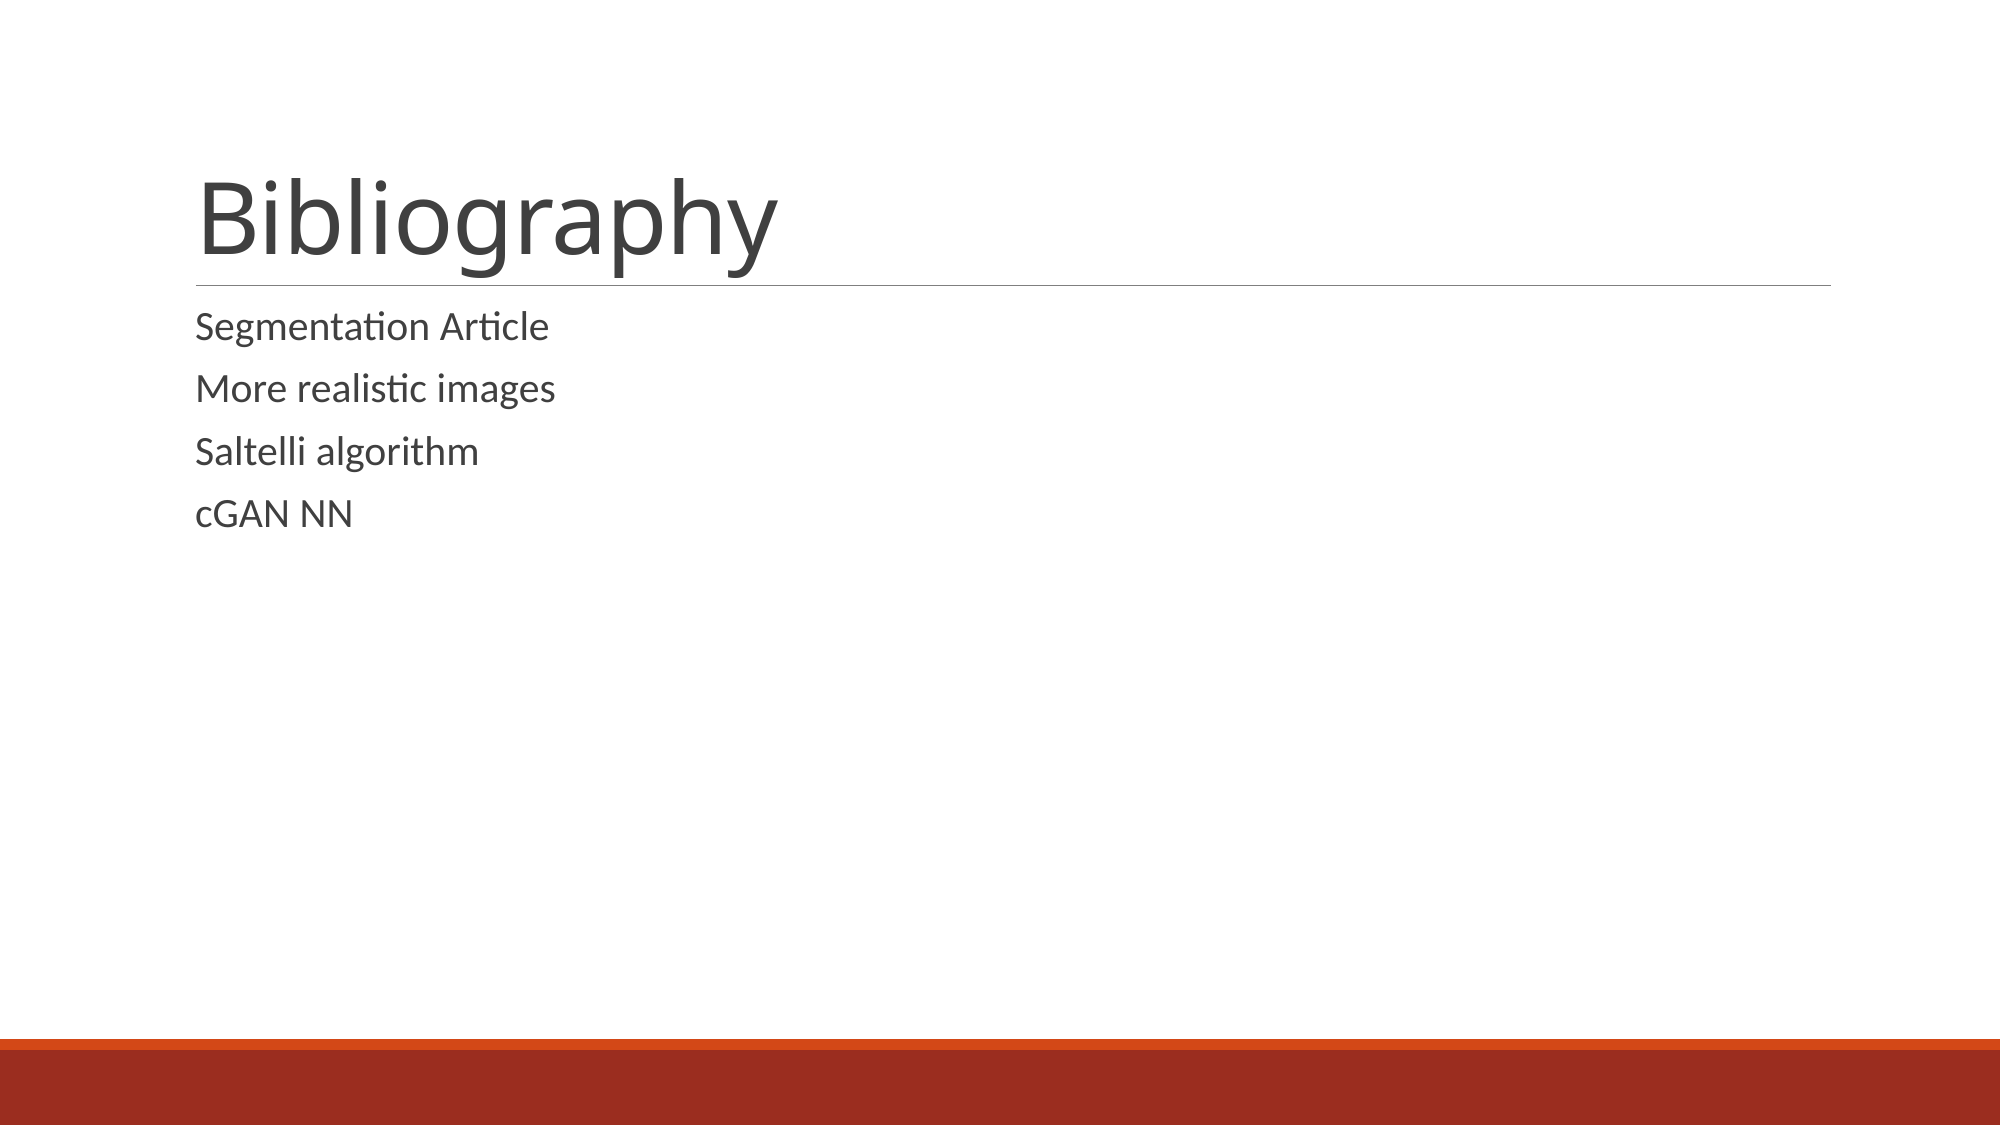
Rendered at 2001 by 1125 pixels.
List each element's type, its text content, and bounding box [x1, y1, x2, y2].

list Segmentation Article More realistic images Saltelli algorithm cGAN NN [180, 302, 1831, 963]
title Bibliography [180, 47, 1831, 286]
